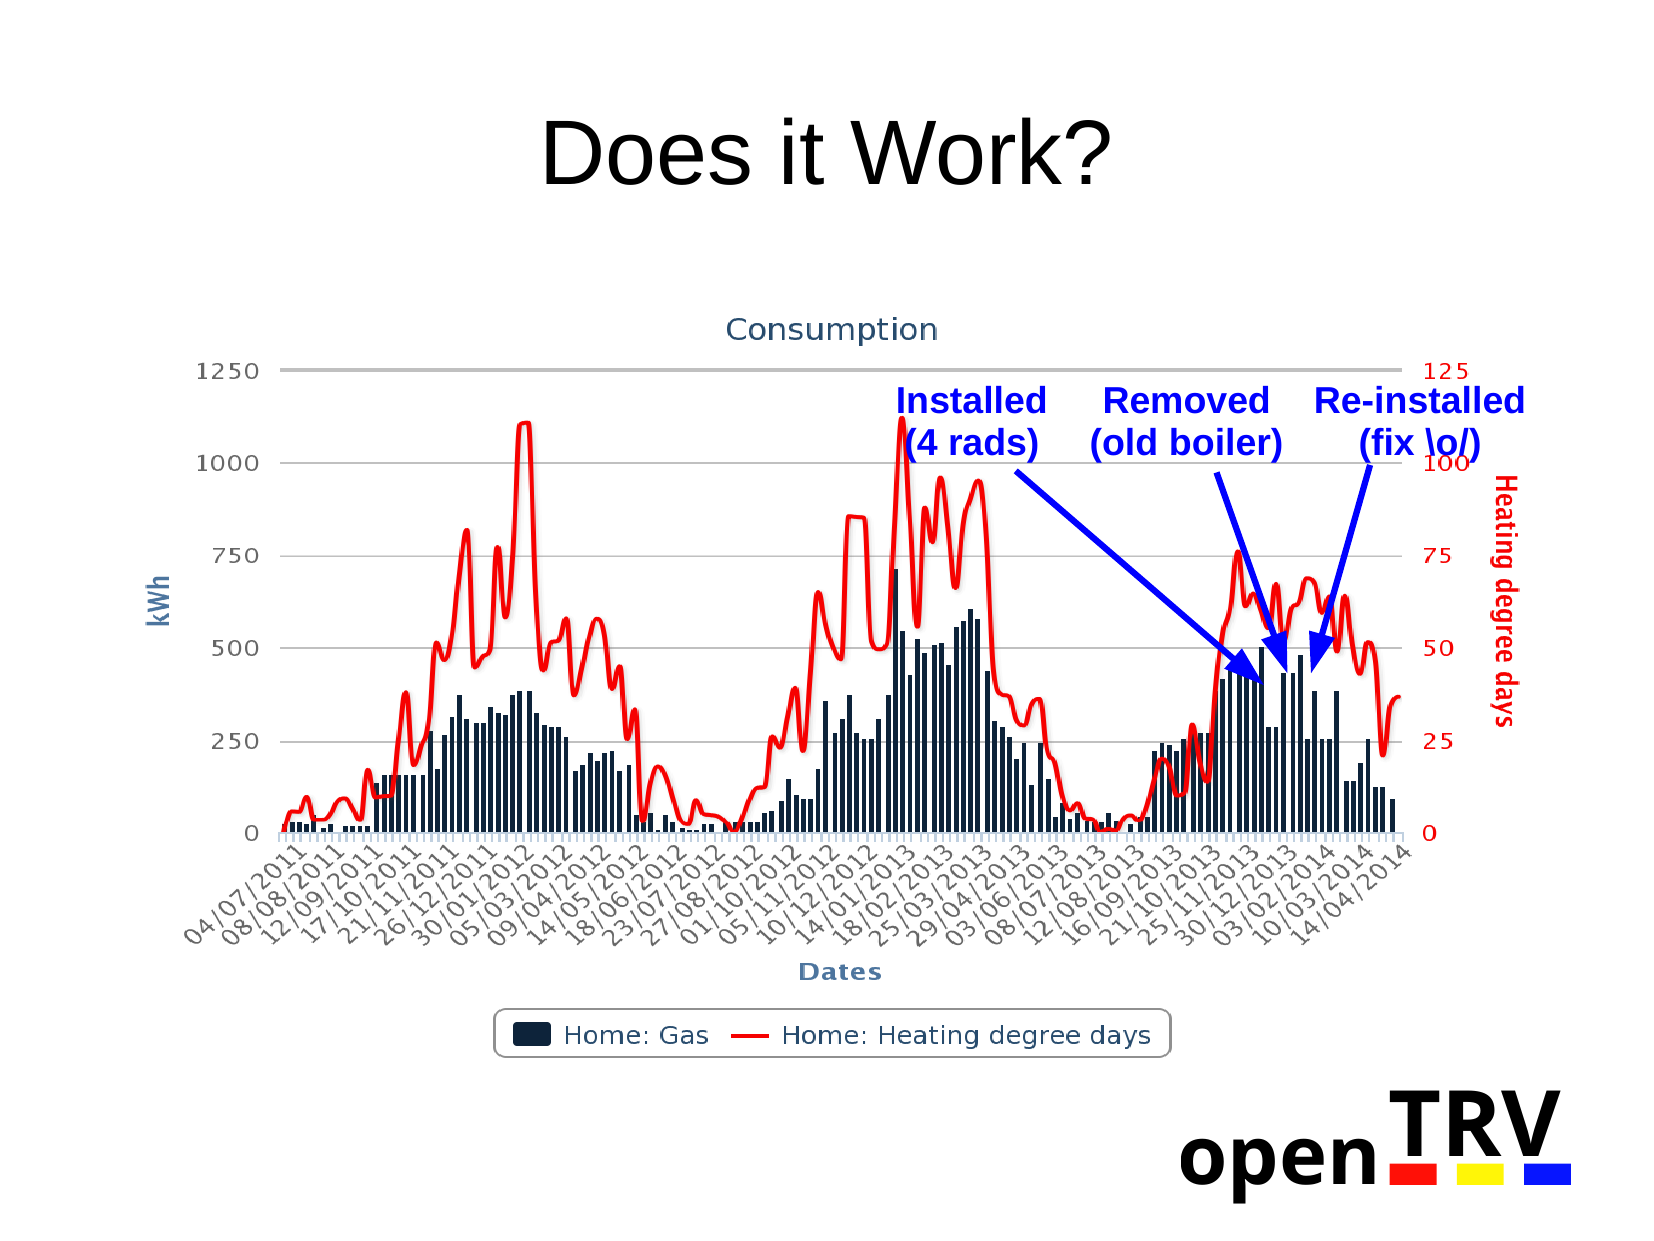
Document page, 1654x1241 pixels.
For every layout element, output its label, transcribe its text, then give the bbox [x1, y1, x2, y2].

text_box Installed (4 rads) [881, 372, 1063, 471]
title Does it Work? [82, 49, 1571, 257]
text_box Removed (old boiler) [1074, 372, 1299, 471]
picture [106, 290, 1560, 1087]
text_box Re-installed (fix \o/) [1299, 372, 1542, 471]
